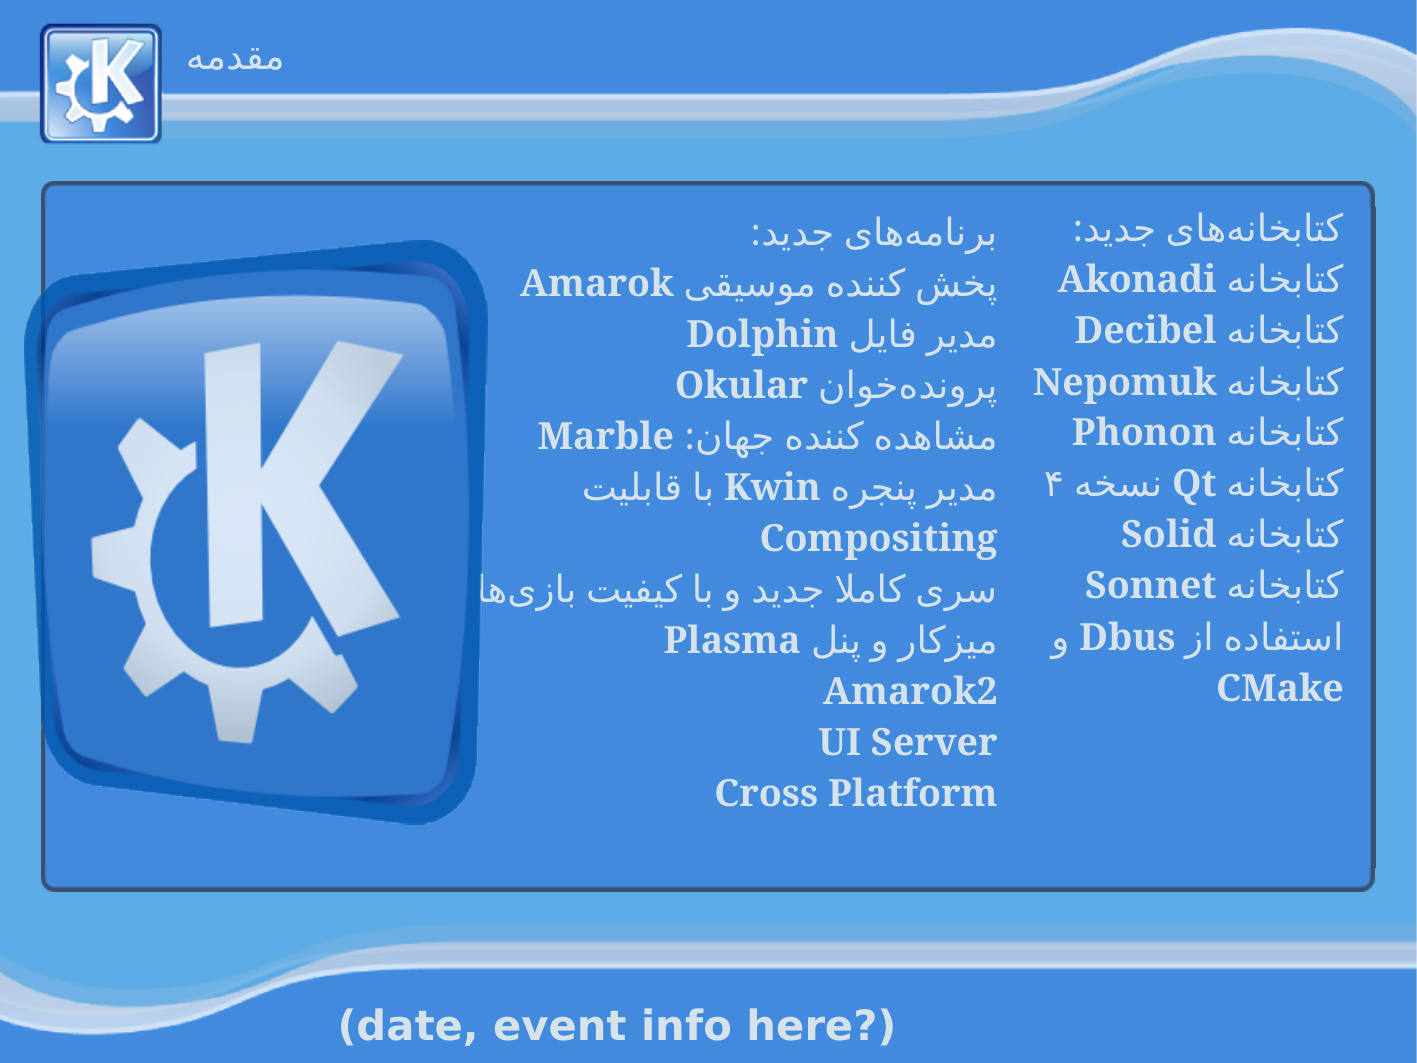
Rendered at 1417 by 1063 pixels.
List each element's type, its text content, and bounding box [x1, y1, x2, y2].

text_box کتابخانه‌های جدید: کتابخانه Akonadi کتابخانه Decibel کتابخانه Nepomuk کتابخانه Phonon کتابخانه Qt نسخه ۴ کتابخانه Solid کتابخانه Sonnet استفاده از Dbus و CMake [975, 194, 1359, 757]
text_box مقدمه [171, 27, 1048, 109]
text_box برنامه‌های جدید: پخش کننده موسیقی Amarok مدیر فایل Dolphin پرونده‌خوان Okular مشاهده کننده جهان: Marble مدیر پنجره Kwin با قابلیت Compositing سری کاملا جدید و با کیفیت بازی‌ها میزکار و پنل Plasma Amarok2 UI Server Cross Platform [412, 197, 1013, 938]
picture [0, 0, 1417, 1063]
